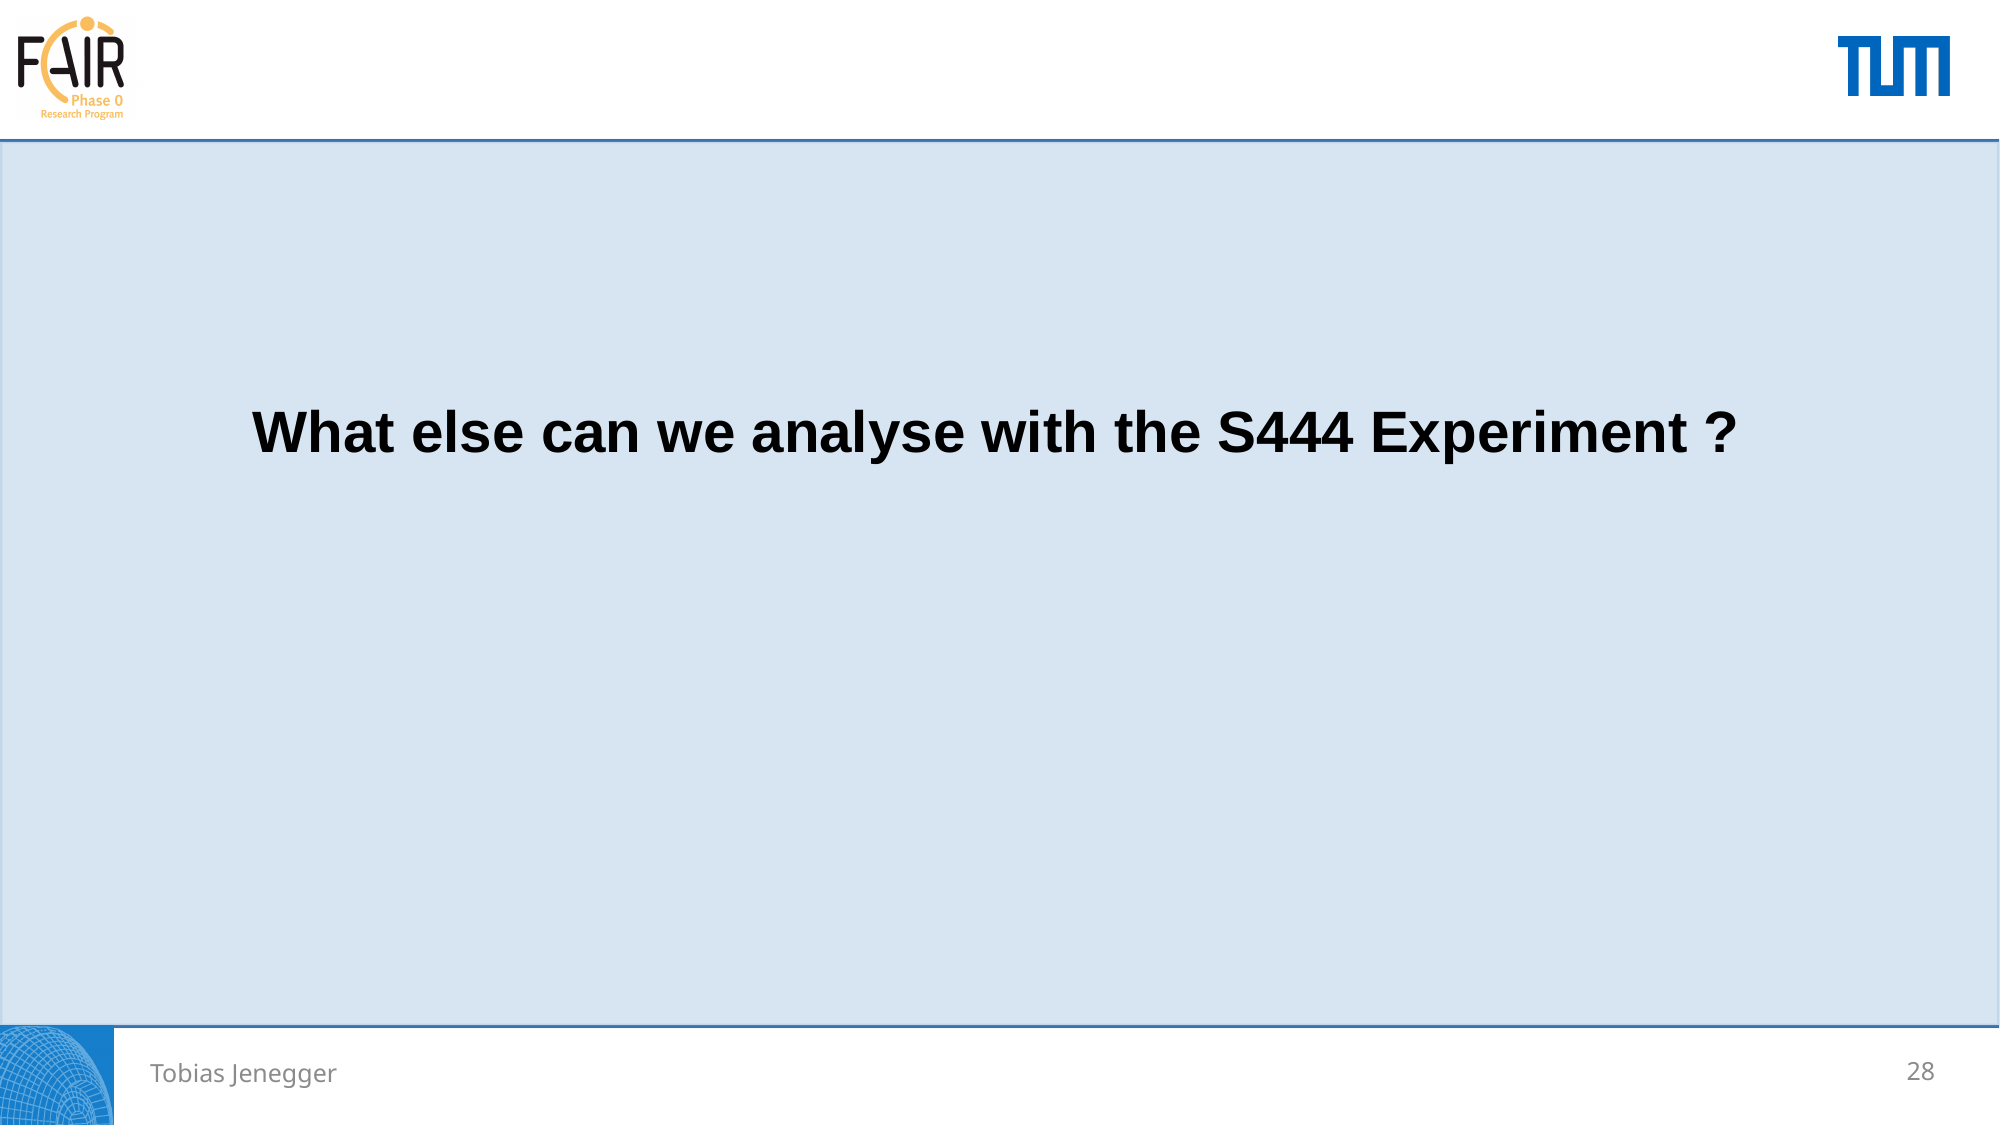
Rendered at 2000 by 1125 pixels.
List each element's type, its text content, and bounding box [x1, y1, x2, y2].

picture [0, 1025, 114, 1125]
picture [1838, 36, 1950, 96]
picture [15, 15, 142, 120]
text_box What else can we analyse with the S444 Experiment ? [75, 392, 1936, 473]
